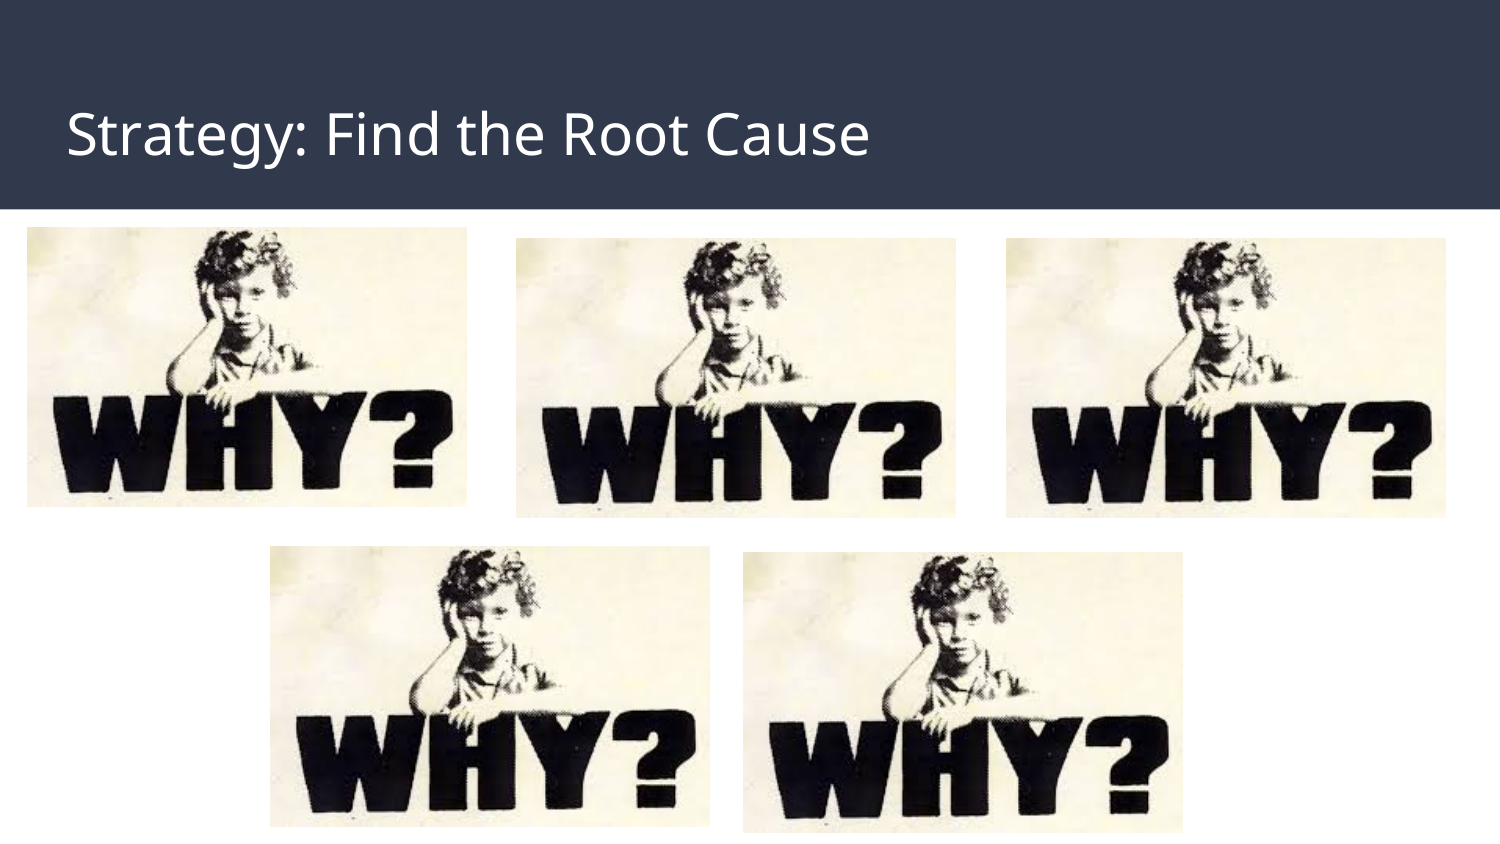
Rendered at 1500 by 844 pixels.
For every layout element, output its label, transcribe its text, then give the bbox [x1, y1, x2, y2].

picture [743, 552, 1183, 833]
title Strategy: Find the Root Cause [51, 82, 1449, 185]
picture [27, 227, 467, 507]
picture [516, 238, 956, 518]
picture [270, 546, 710, 827]
picture [1006, 238, 1446, 518]
